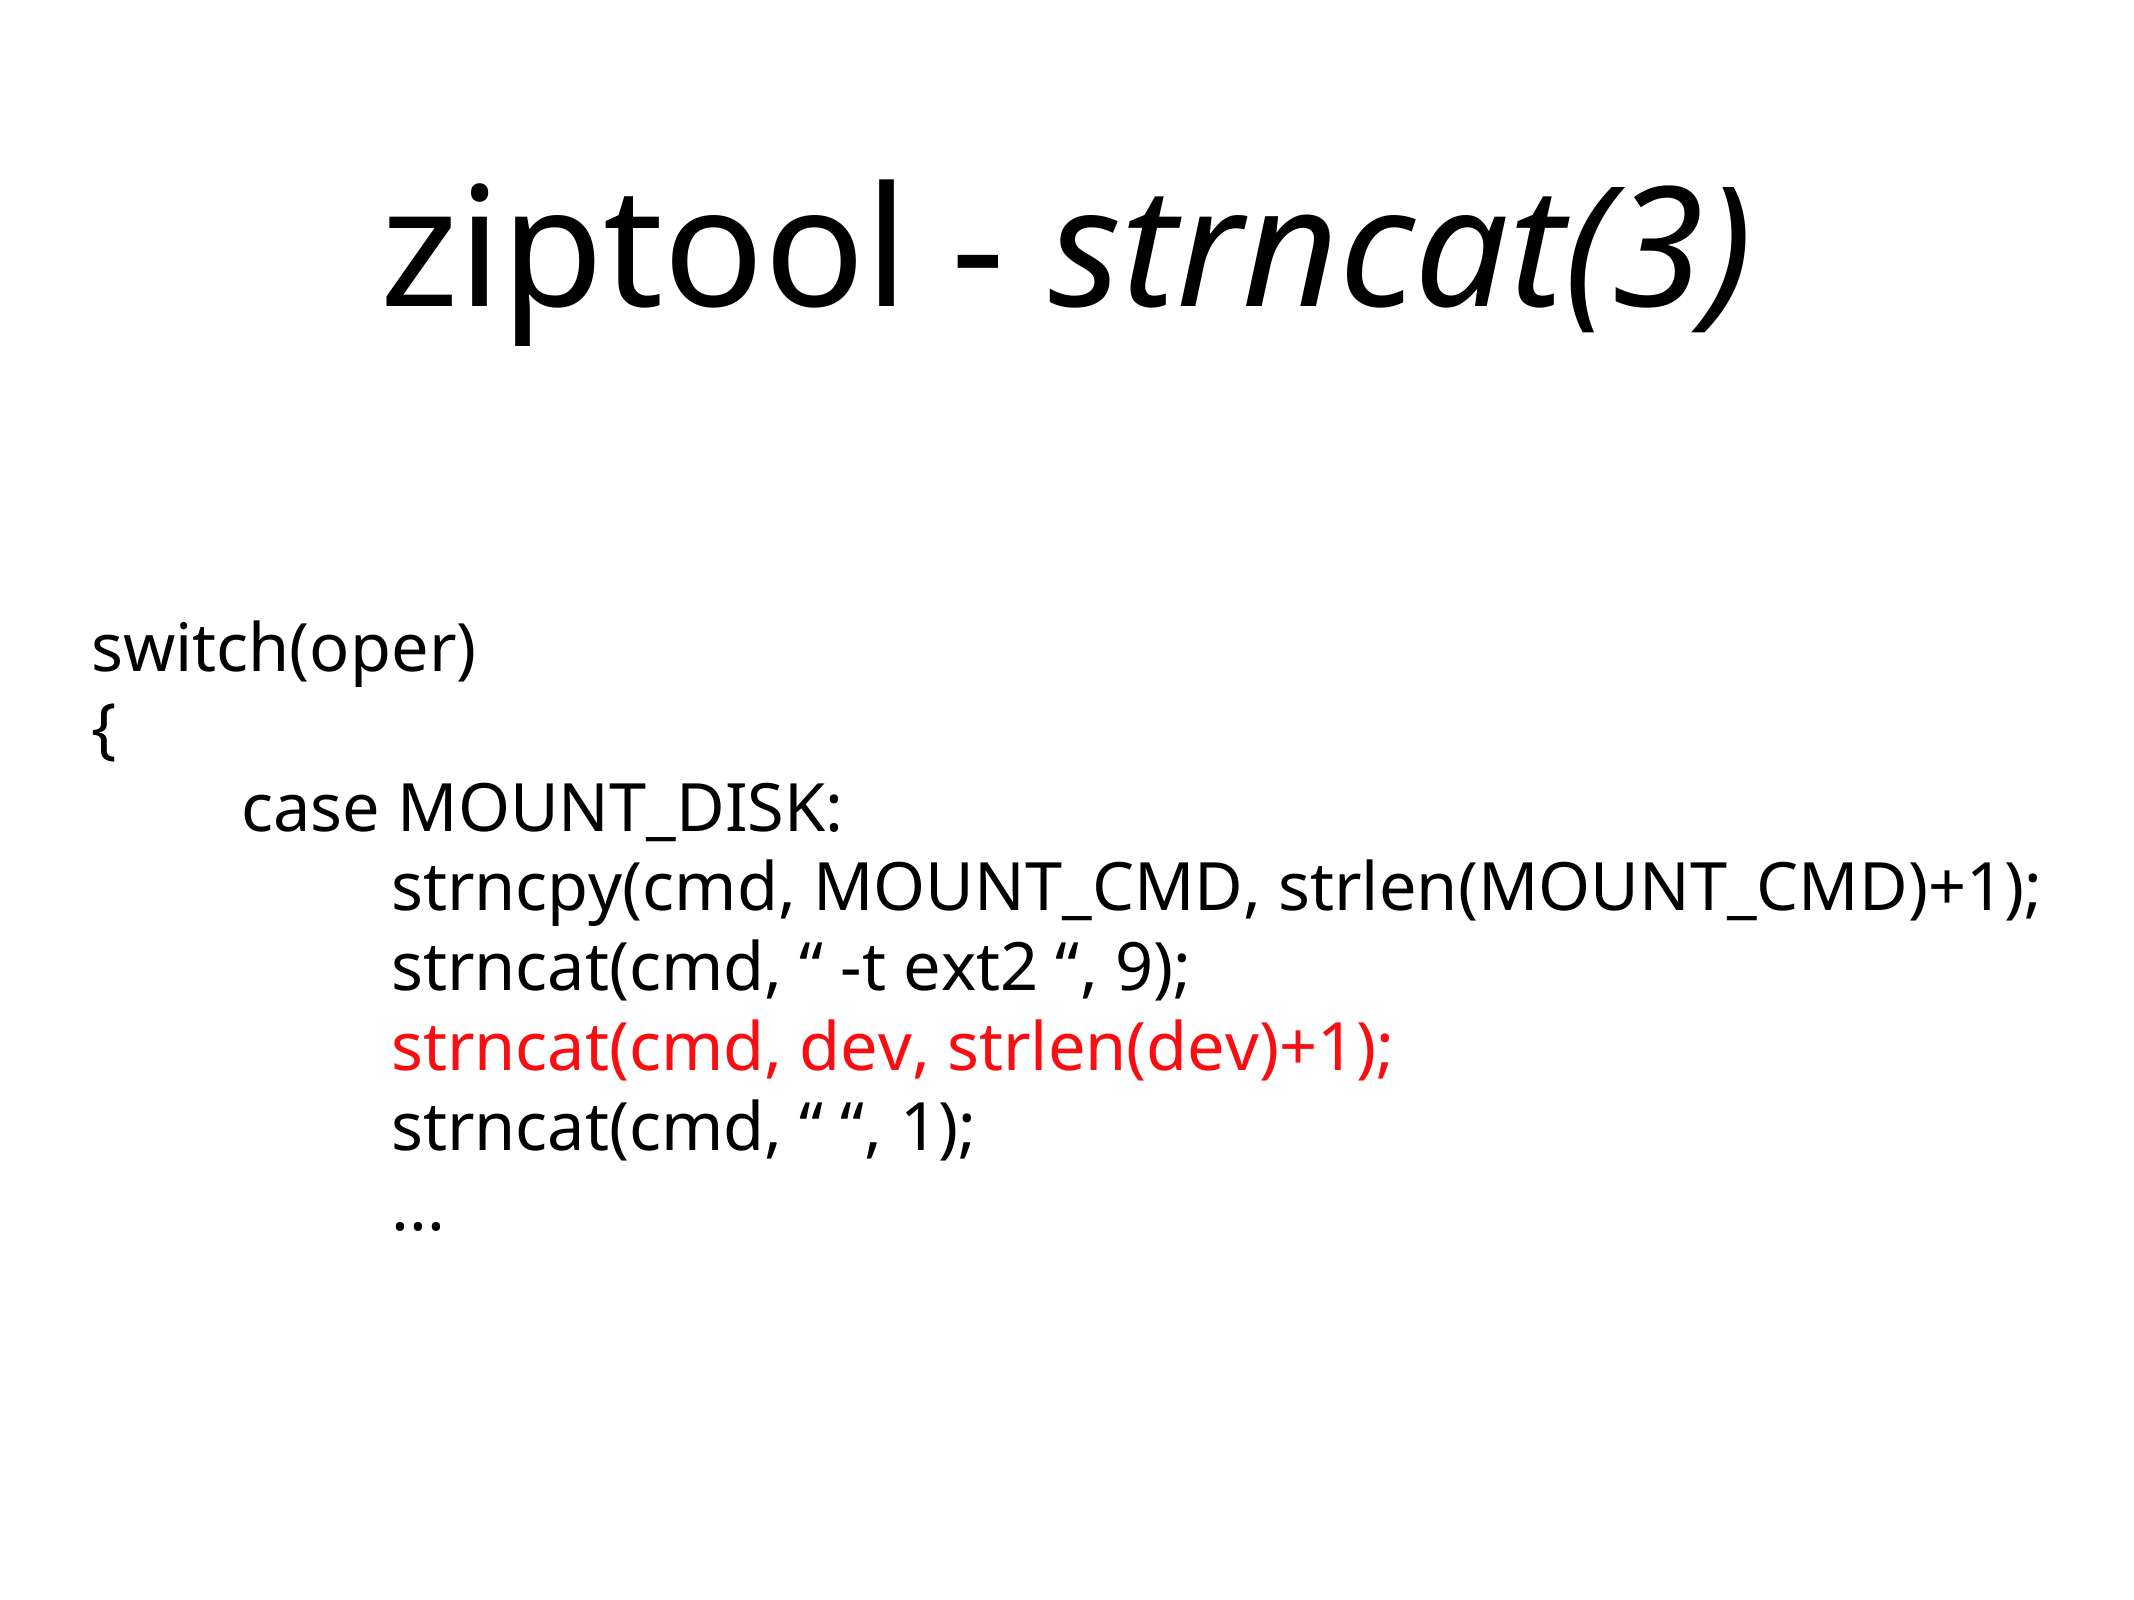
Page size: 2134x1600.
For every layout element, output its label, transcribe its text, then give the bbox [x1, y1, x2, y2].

title ziptool - strncat(3) [208, 41, 1925, 442]
text_box switch(oper) { case MOUNT_DISK: strncpy(cmd, MOUNT_CMD, strlen(MOUNT_CMD)+1); strncat(cmd, “ -t ext2 “, 9); strncat(cmd, dev, strlen(dev)+1); strncat(cmd, “ “, 1); ... [91, 549, 2134, 1300]
